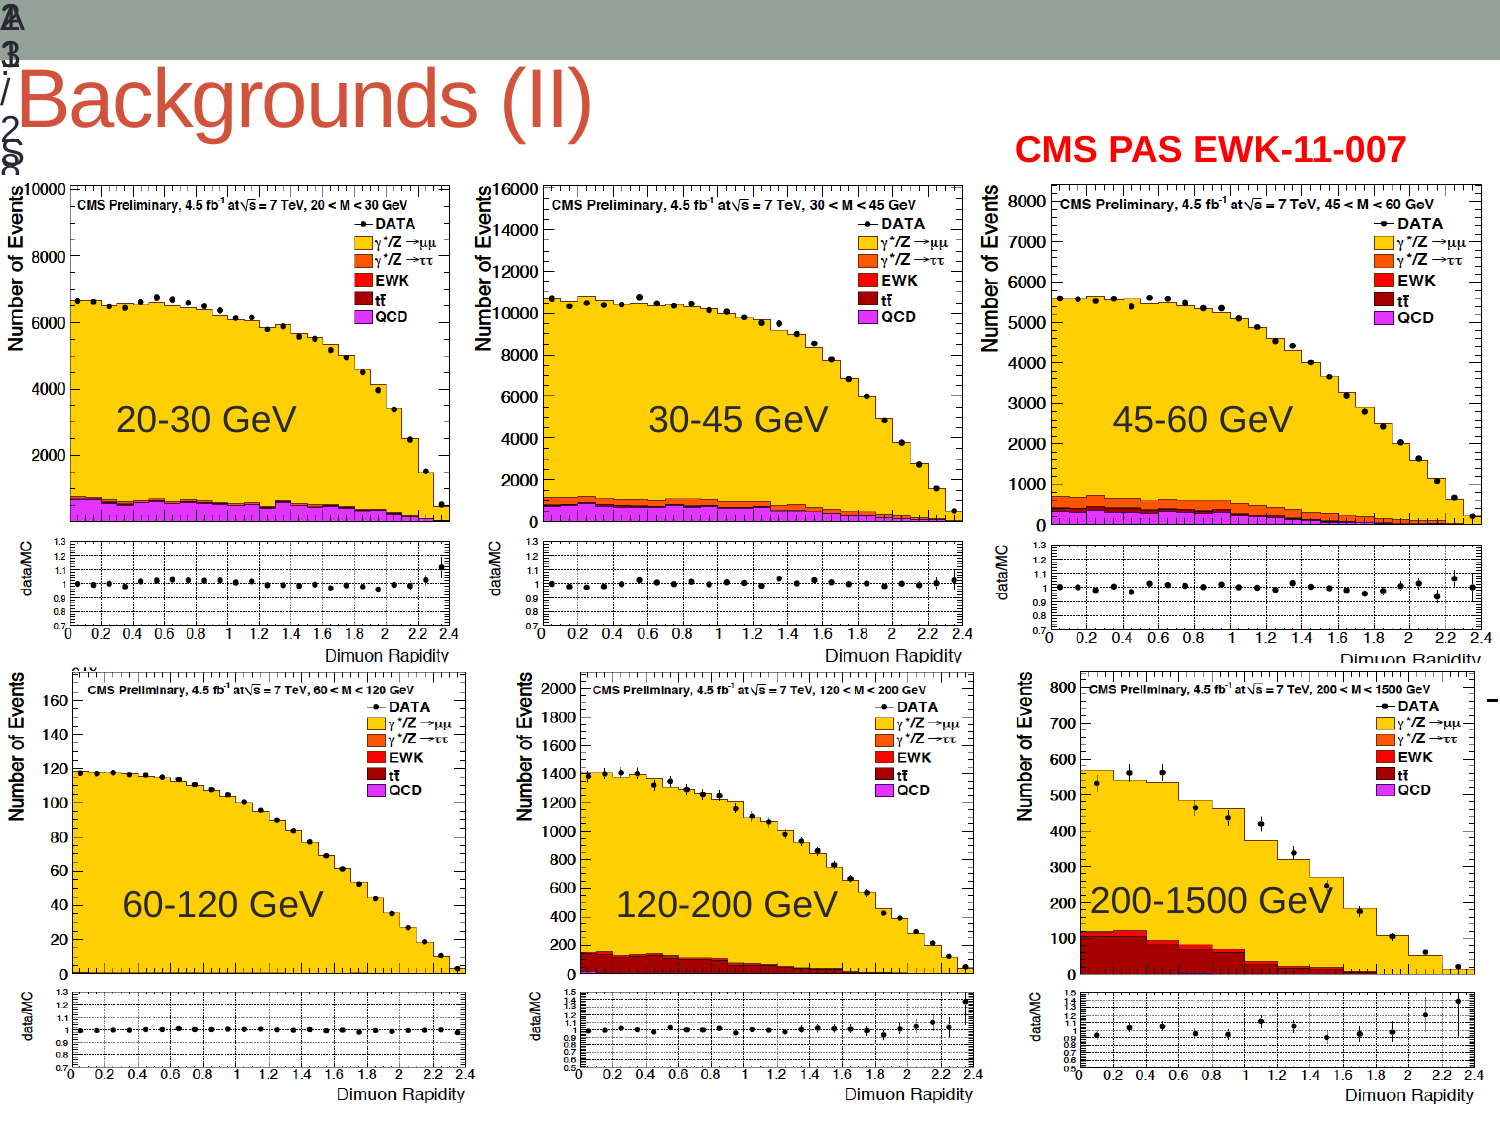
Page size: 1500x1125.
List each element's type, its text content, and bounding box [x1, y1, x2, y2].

text_box 120-200 GeV [601, 872, 854, 933]
picture [0, 175, 1498, 1125]
text_box CMS PAS EWK-11-007 [1000, 117, 1423, 178]
text_box 45-60 GeV [1097, 387, 1309, 448]
title Backgrounds (II) [0, 12, 1350, 175]
text_box 20-30 GeV [100, 387, 329, 448]
text_box 200-1500 GeV [1075, 868, 1349, 929]
text_box 60-120 GeV [107, 872, 339, 933]
text_box 30-45 GeV [633, 387, 845, 448]
